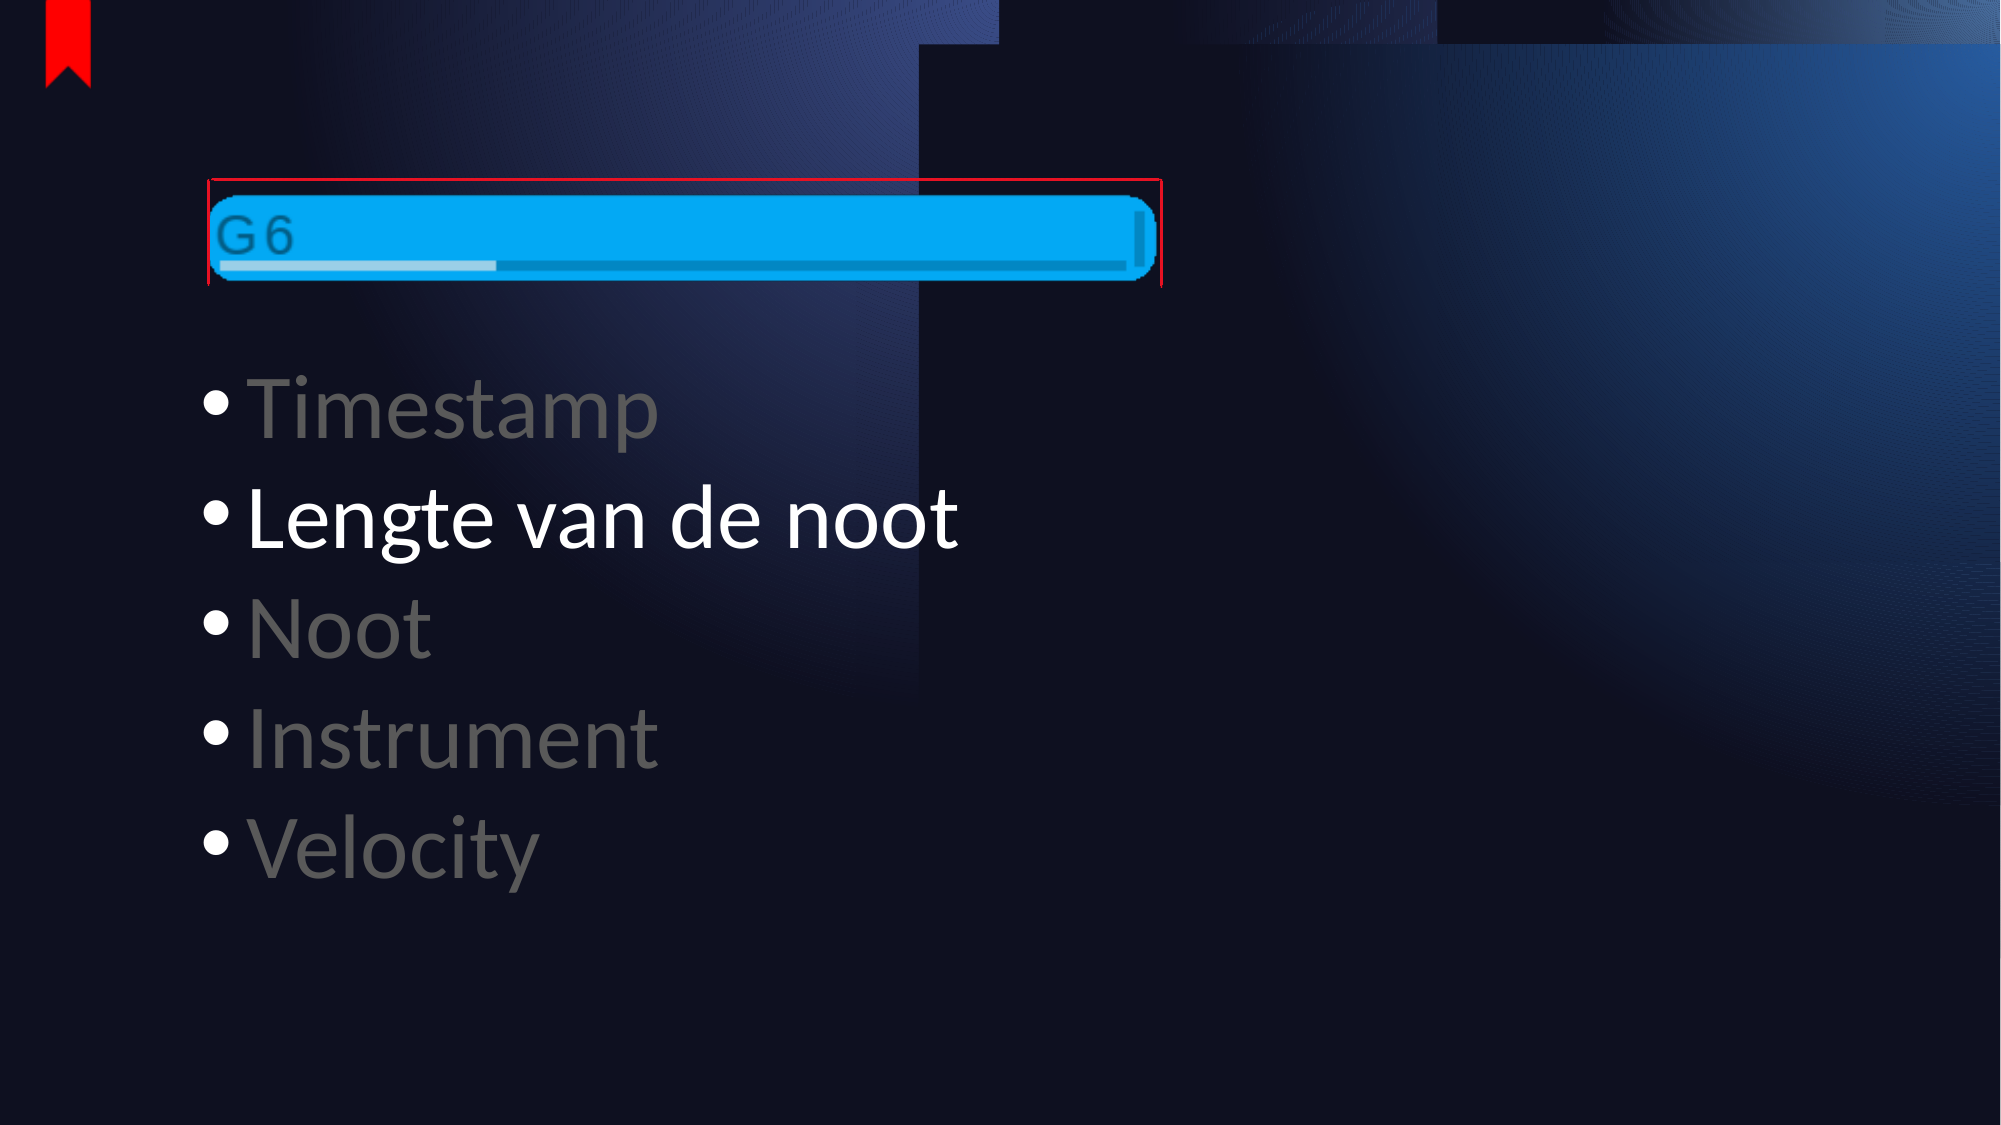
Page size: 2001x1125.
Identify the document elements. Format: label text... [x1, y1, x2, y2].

picture [198, 178, 1180, 294]
text_box Timestamp Lengte van de noot Noot Instrument Velocity [185, 339, 1236, 910]
picture [14, 0, 123, 98]
